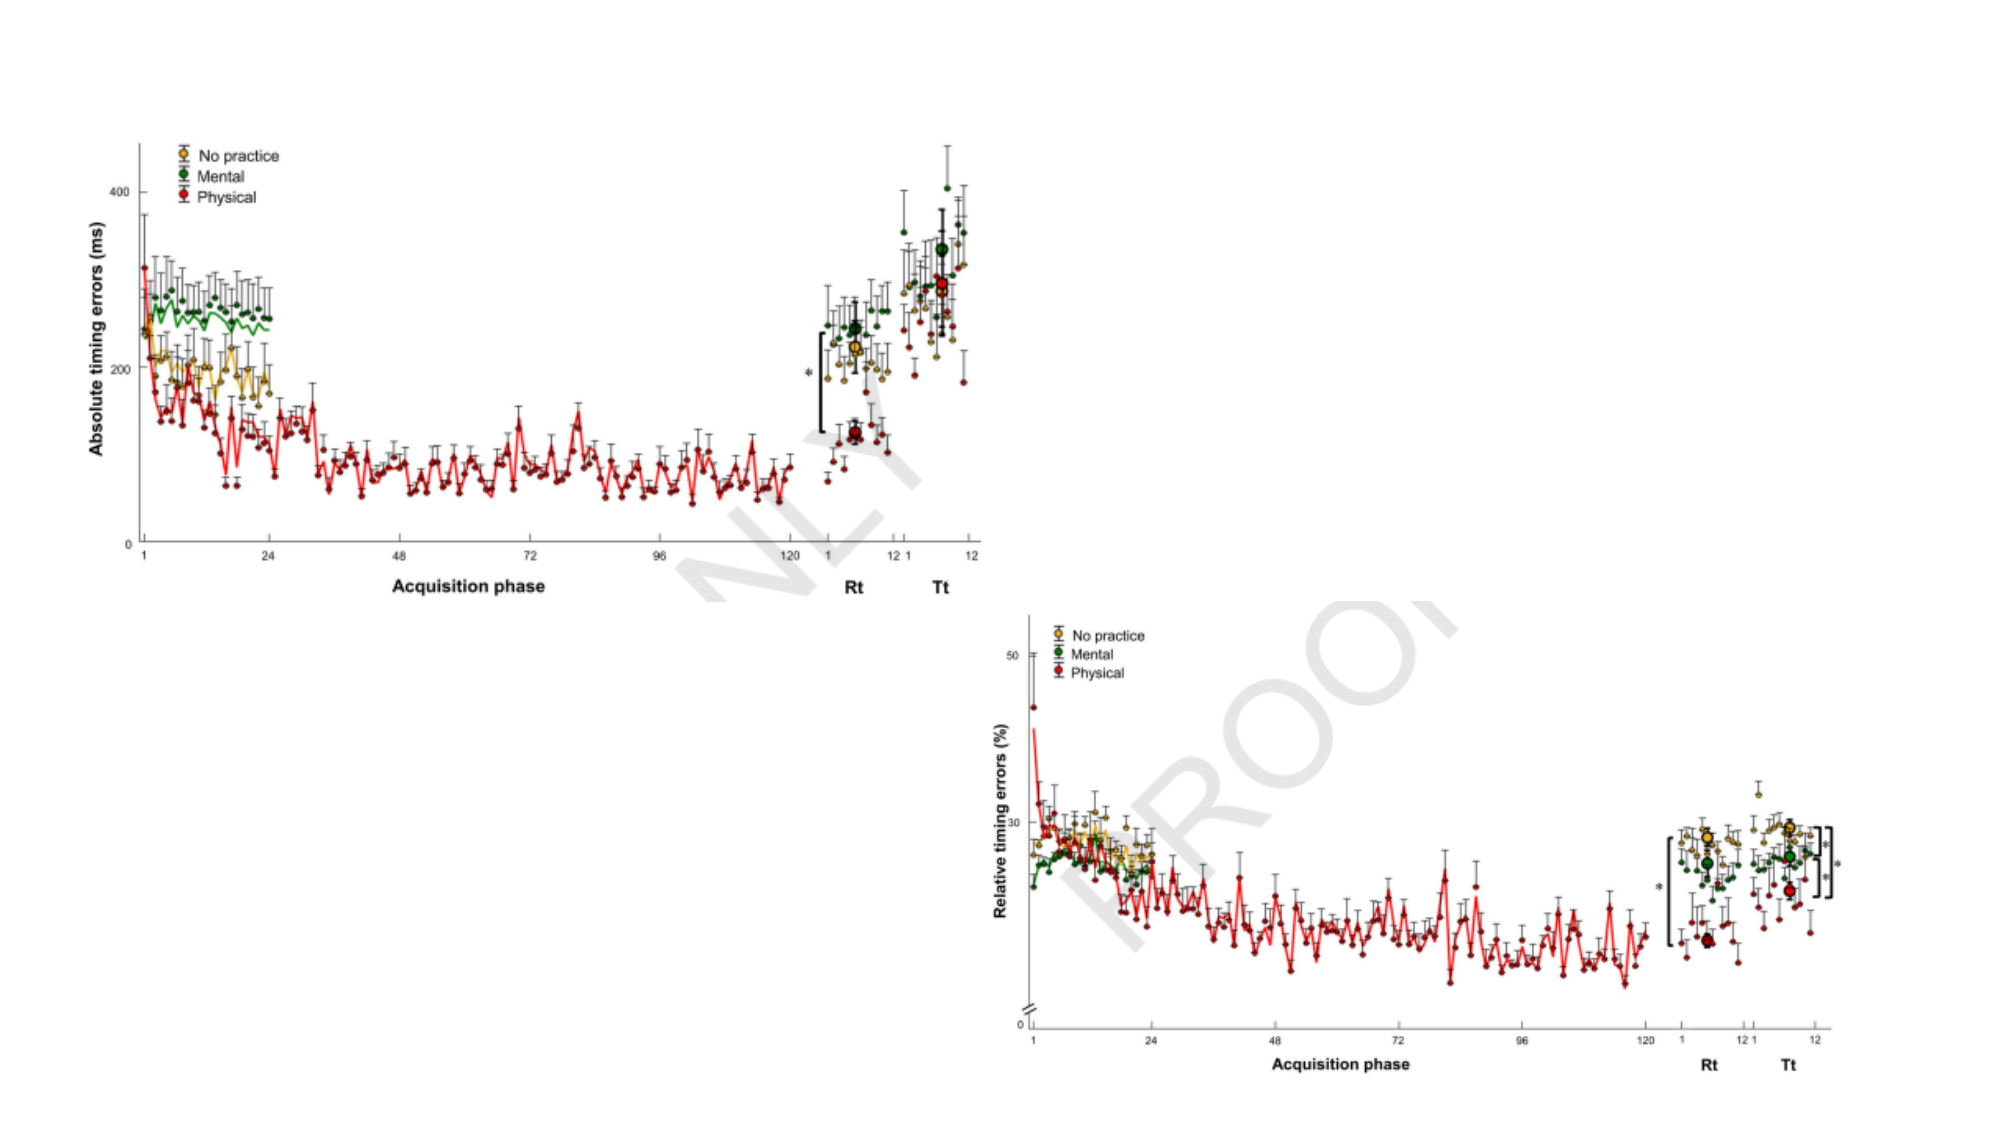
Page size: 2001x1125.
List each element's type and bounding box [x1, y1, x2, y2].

picture [88, 129, 1861, 1093]
